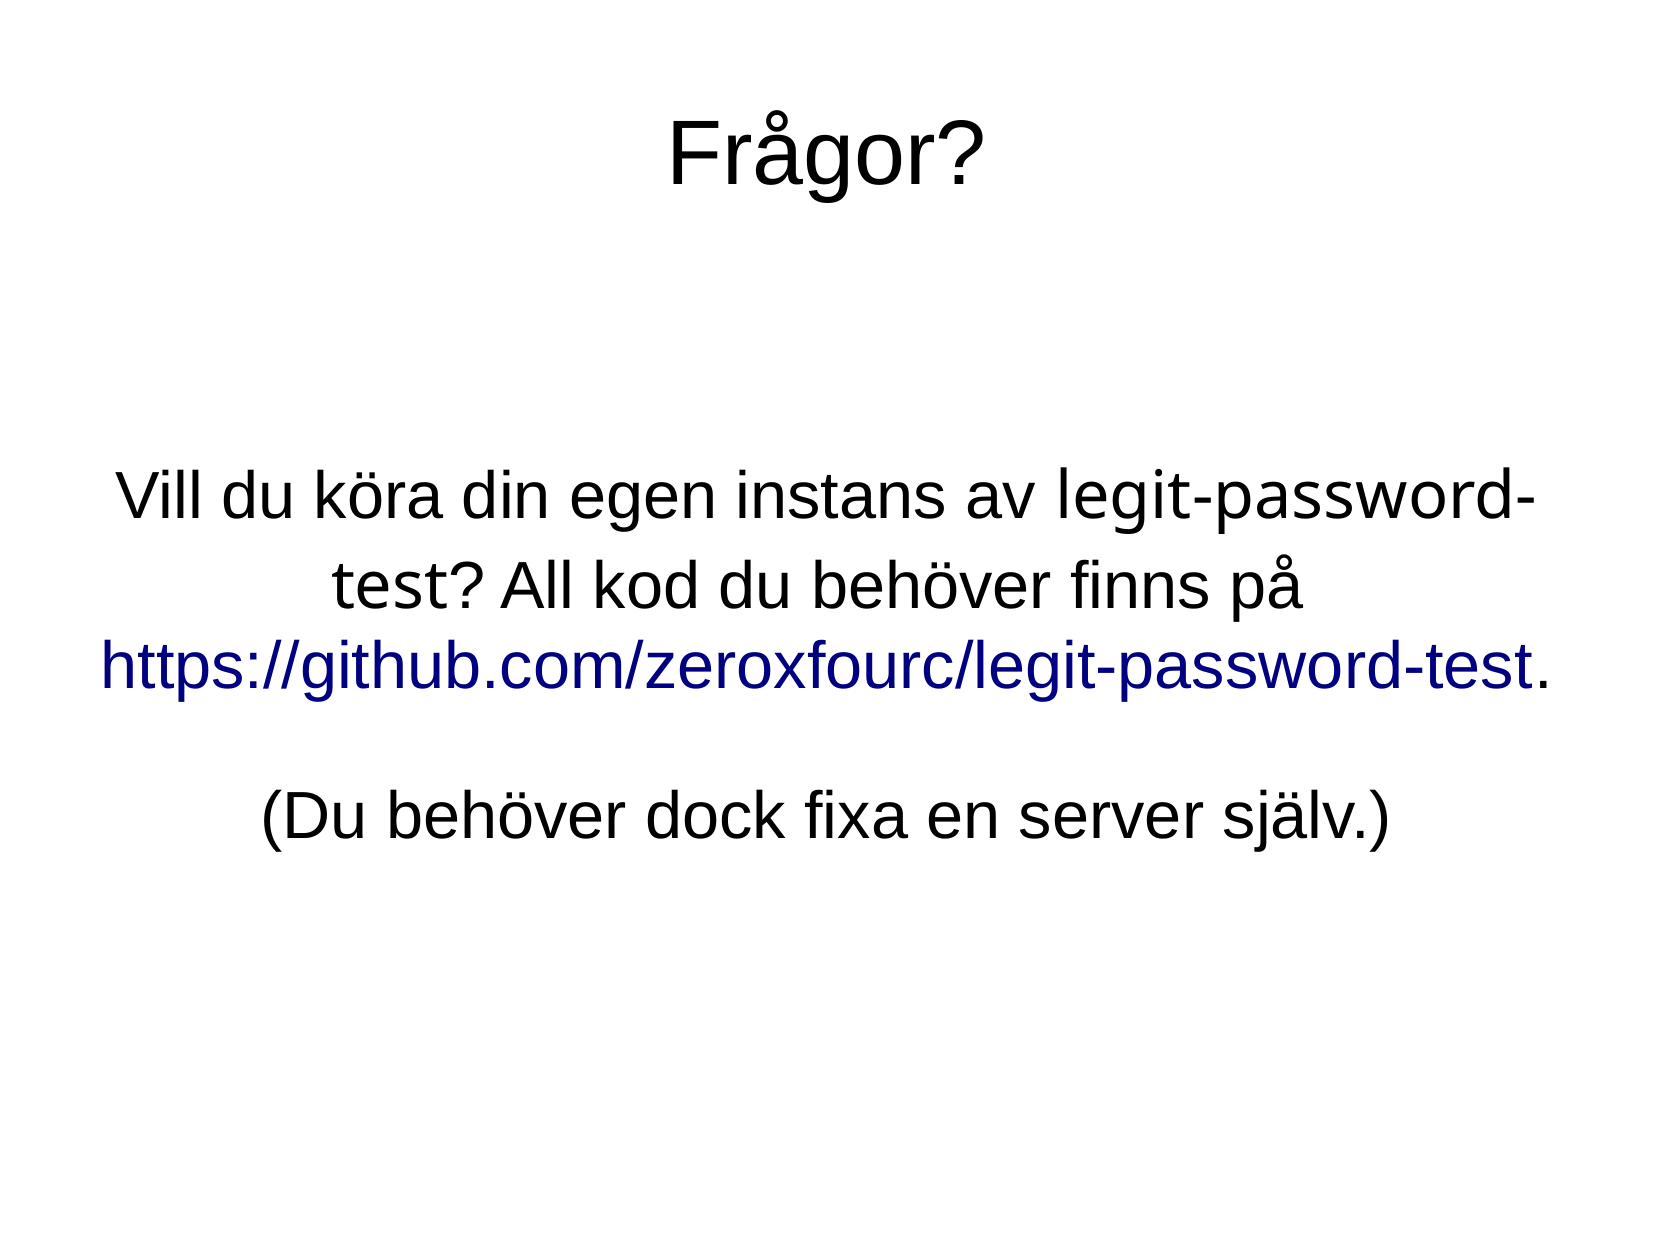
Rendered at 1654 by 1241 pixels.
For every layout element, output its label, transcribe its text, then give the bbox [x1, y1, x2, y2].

title Frågor? [82, 49, 1571, 257]
subtitle Vill du köra din egen instans av legit-password-test? All kod du behöver finns på https://github.com/zeroxfourc/legit-password-test. (Du behöver dock fixa en server själv.) [82, 290, 1571, 1010]
